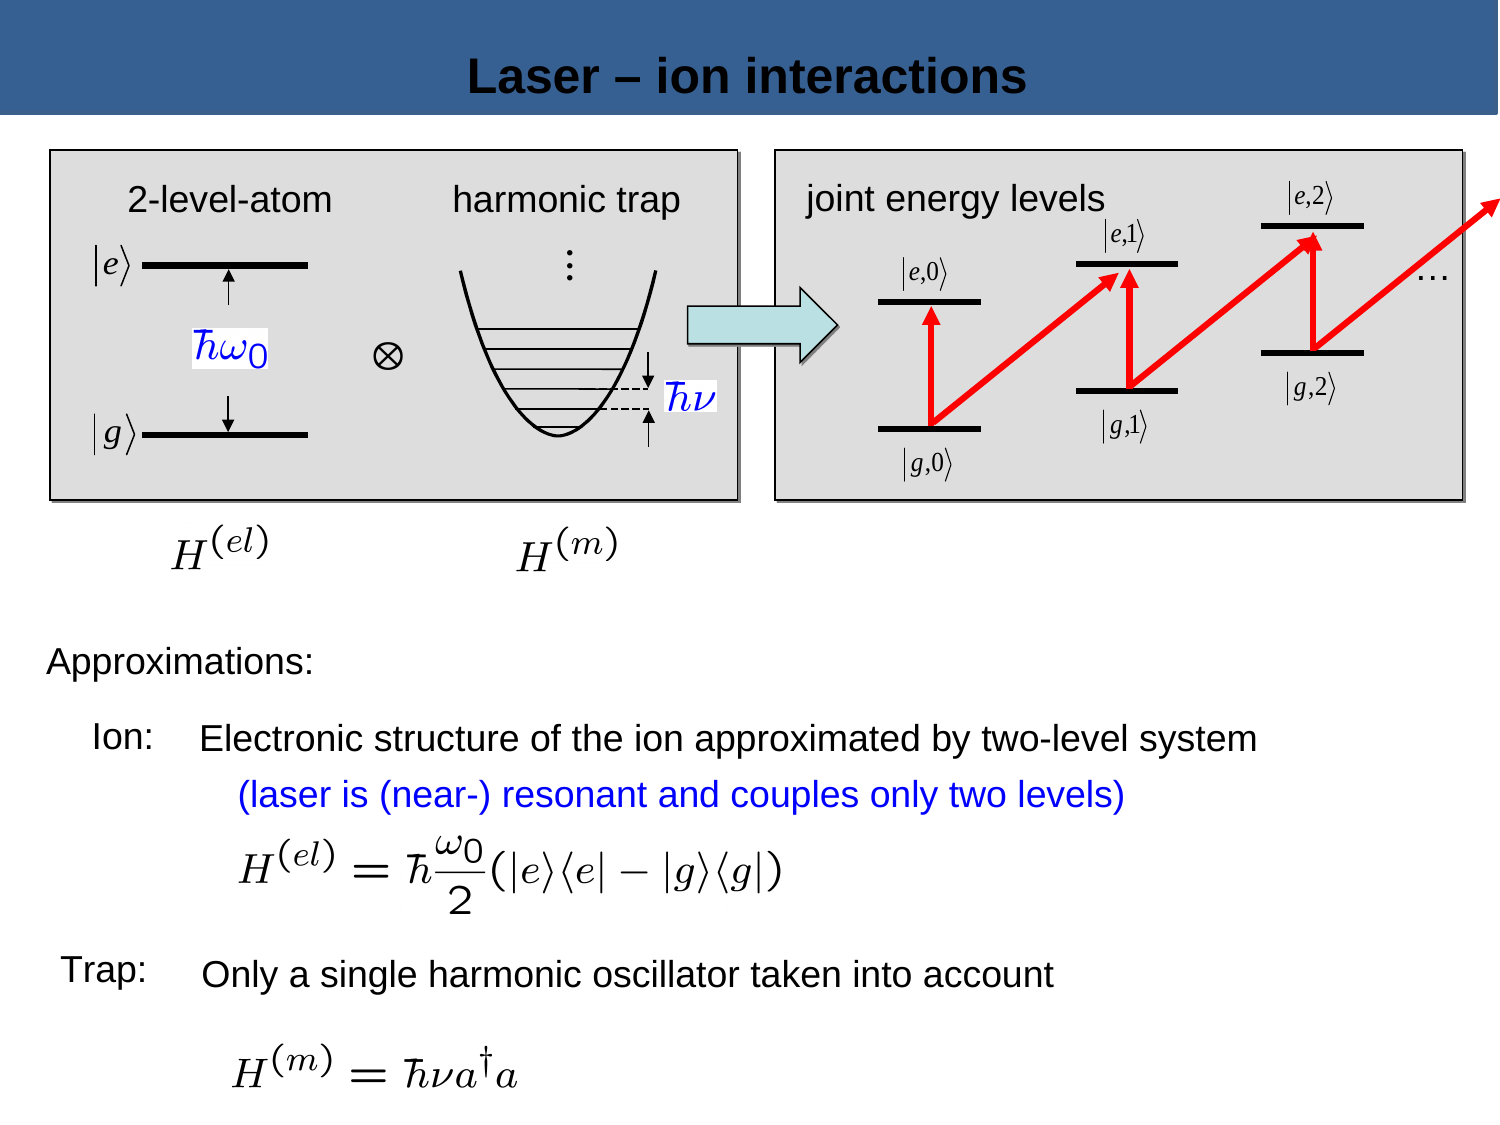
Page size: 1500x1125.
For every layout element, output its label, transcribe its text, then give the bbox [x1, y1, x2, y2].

text_box harmonic trap [437, 167, 696, 229]
chart [899, 441, 957, 488]
text_box [49, 149, 1463, 500]
text_box Trap: [45, 937, 173, 998]
picture [515, 525, 618, 572]
text_box 2-level-atom [112, 167, 348, 229]
text_box (laser is (near-) resonant and couples only two levels) [222, 762, 1141, 823]
text_box … [1399, 235, 1467, 296]
chart [1282, 365, 1340, 412]
text_box Approximations: [31, 629, 330, 690]
picture [664, 380, 717, 412]
text_box Electronic structure of the ion approximated by two-level system [184, 706, 1274, 767]
text_box Only a single harmonic oscillator taken into account [186, 941, 1070, 1003]
picture [170, 523, 269, 570]
chart [1284, 174, 1338, 221]
text_box Laser – ion interactions [452, 35, 1044, 112]
text_box  [514, 231, 590, 300]
picture [237, 835, 782, 915]
chart [361, 326, 417, 383]
chart [457, 269, 659, 439]
picture [230, 1042, 518, 1089]
chart [87, 406, 142, 463]
picture [192, 328, 268, 369]
text_box joint energy levels [791, 166, 1136, 228]
chart [89, 237, 138, 294]
text_box Ion: [76, 704, 180, 765]
text_box … [1399, 235, 1448, 275]
chart [899, 251, 952, 297]
chart [1098, 403, 1152, 450]
chart [1101, 213, 1150, 259]
